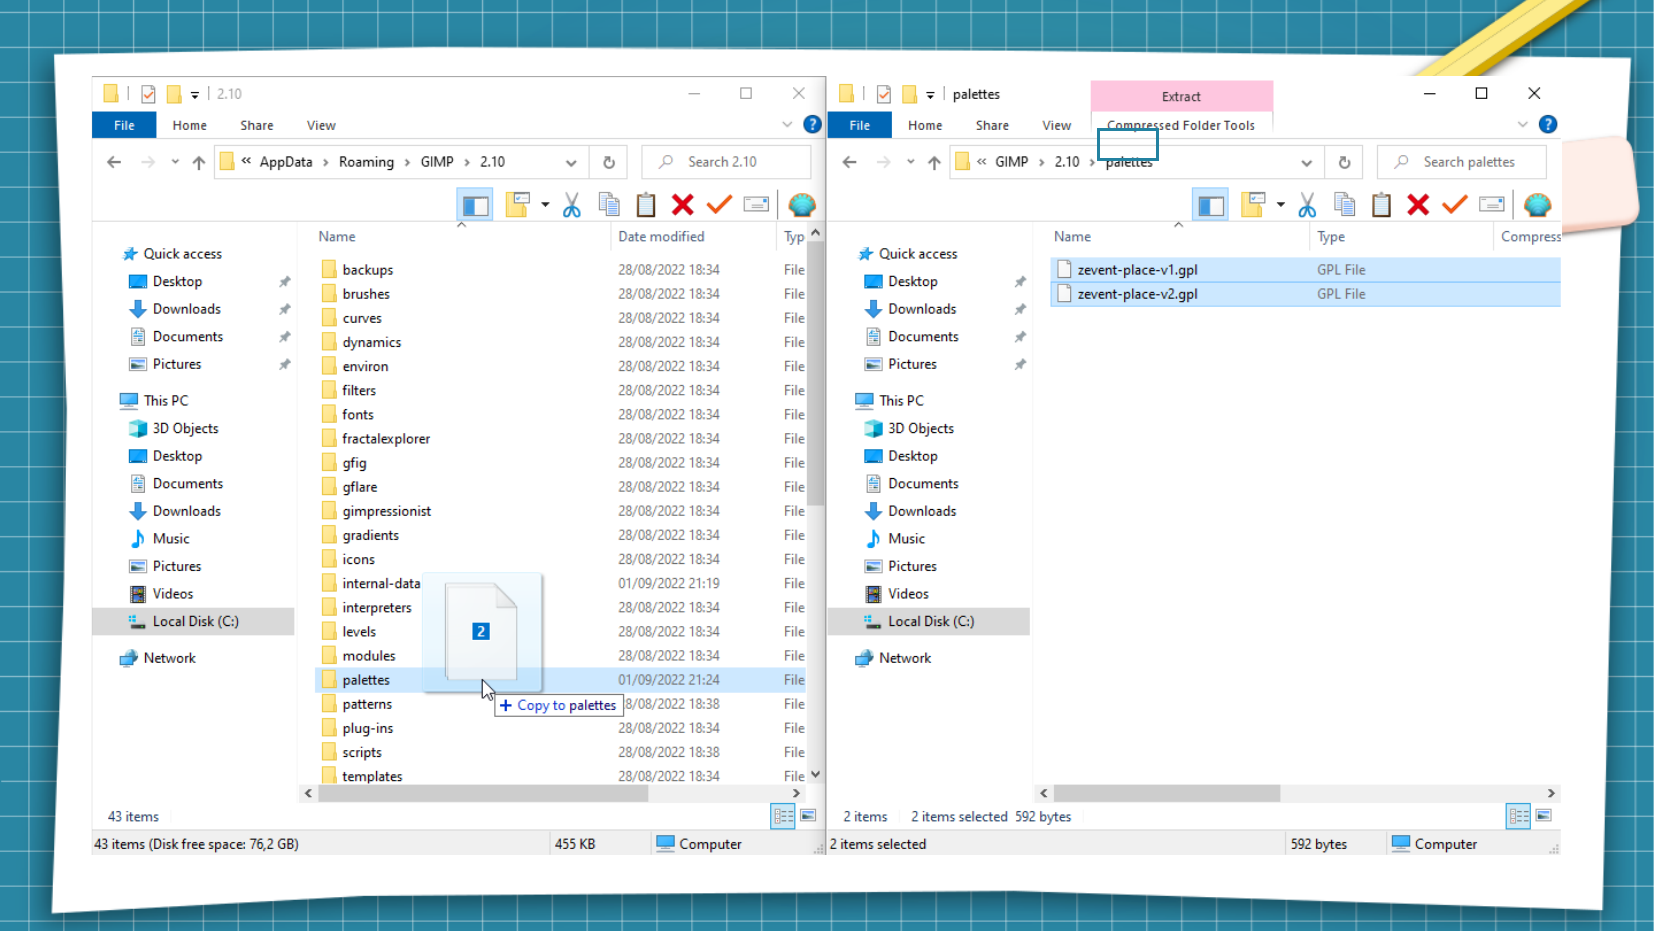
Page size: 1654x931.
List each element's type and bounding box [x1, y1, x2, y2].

picture [91, 76, 1562, 855]
